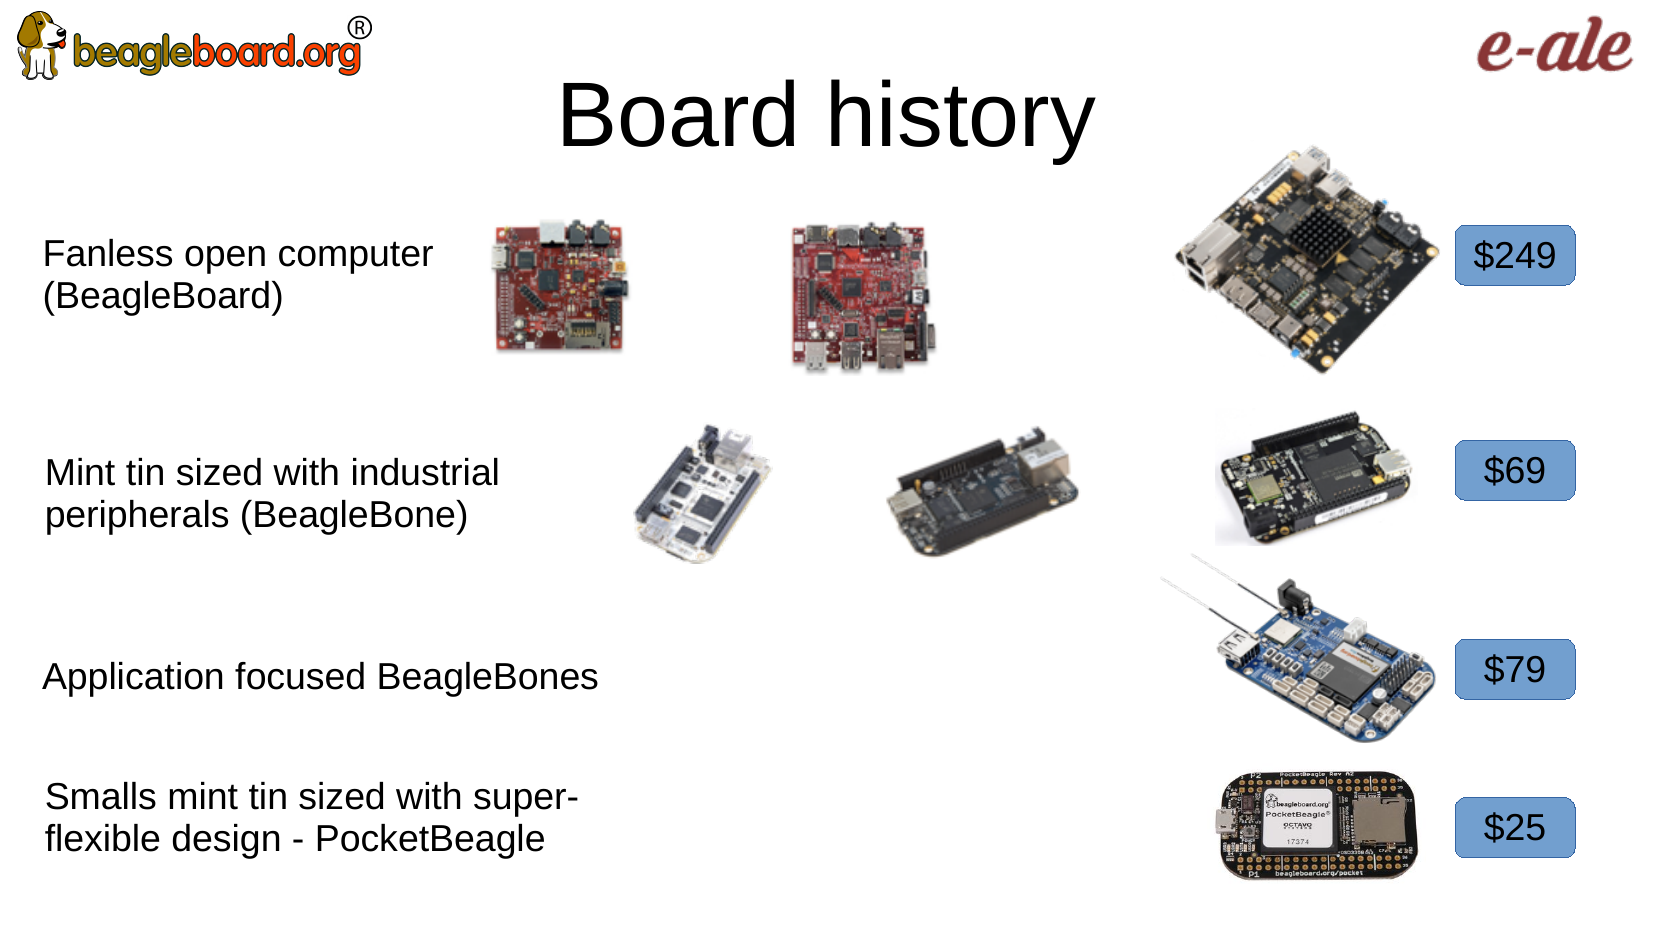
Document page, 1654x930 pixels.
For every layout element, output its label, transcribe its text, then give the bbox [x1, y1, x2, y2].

text_box $79 [1455, 639, 1576, 700]
picture [1170, 140, 1446, 380]
text_box Smalls mint tin sized with super-flexible design - PocketBeagle [30, 768, 643, 867]
text_box Application focused BeagleBones [27, 648, 646, 706]
text_box $69 [1455, 440, 1576, 501]
picture [885, 425, 1081, 561]
text_box $25 [1455, 797, 1576, 858]
text_box Mint tin sized with industrial peripherals (BeagleBone) [30, 444, 571, 586]
picture [1215, 408, 1418, 546]
picture [622, 401, 783, 574]
title Board history [82, 37, 1571, 193]
picture [1207, 763, 1426, 888]
picture [474, 197, 645, 368]
picture [1475, 14, 1636, 74]
picture [1155, 553, 1439, 751]
picture [17, 11, 372, 80]
text_box Fanless open computer (BeagleBoard) [27, 225, 451, 331]
text_box $249 [1455, 225, 1576, 286]
picture [769, 193, 950, 376]
